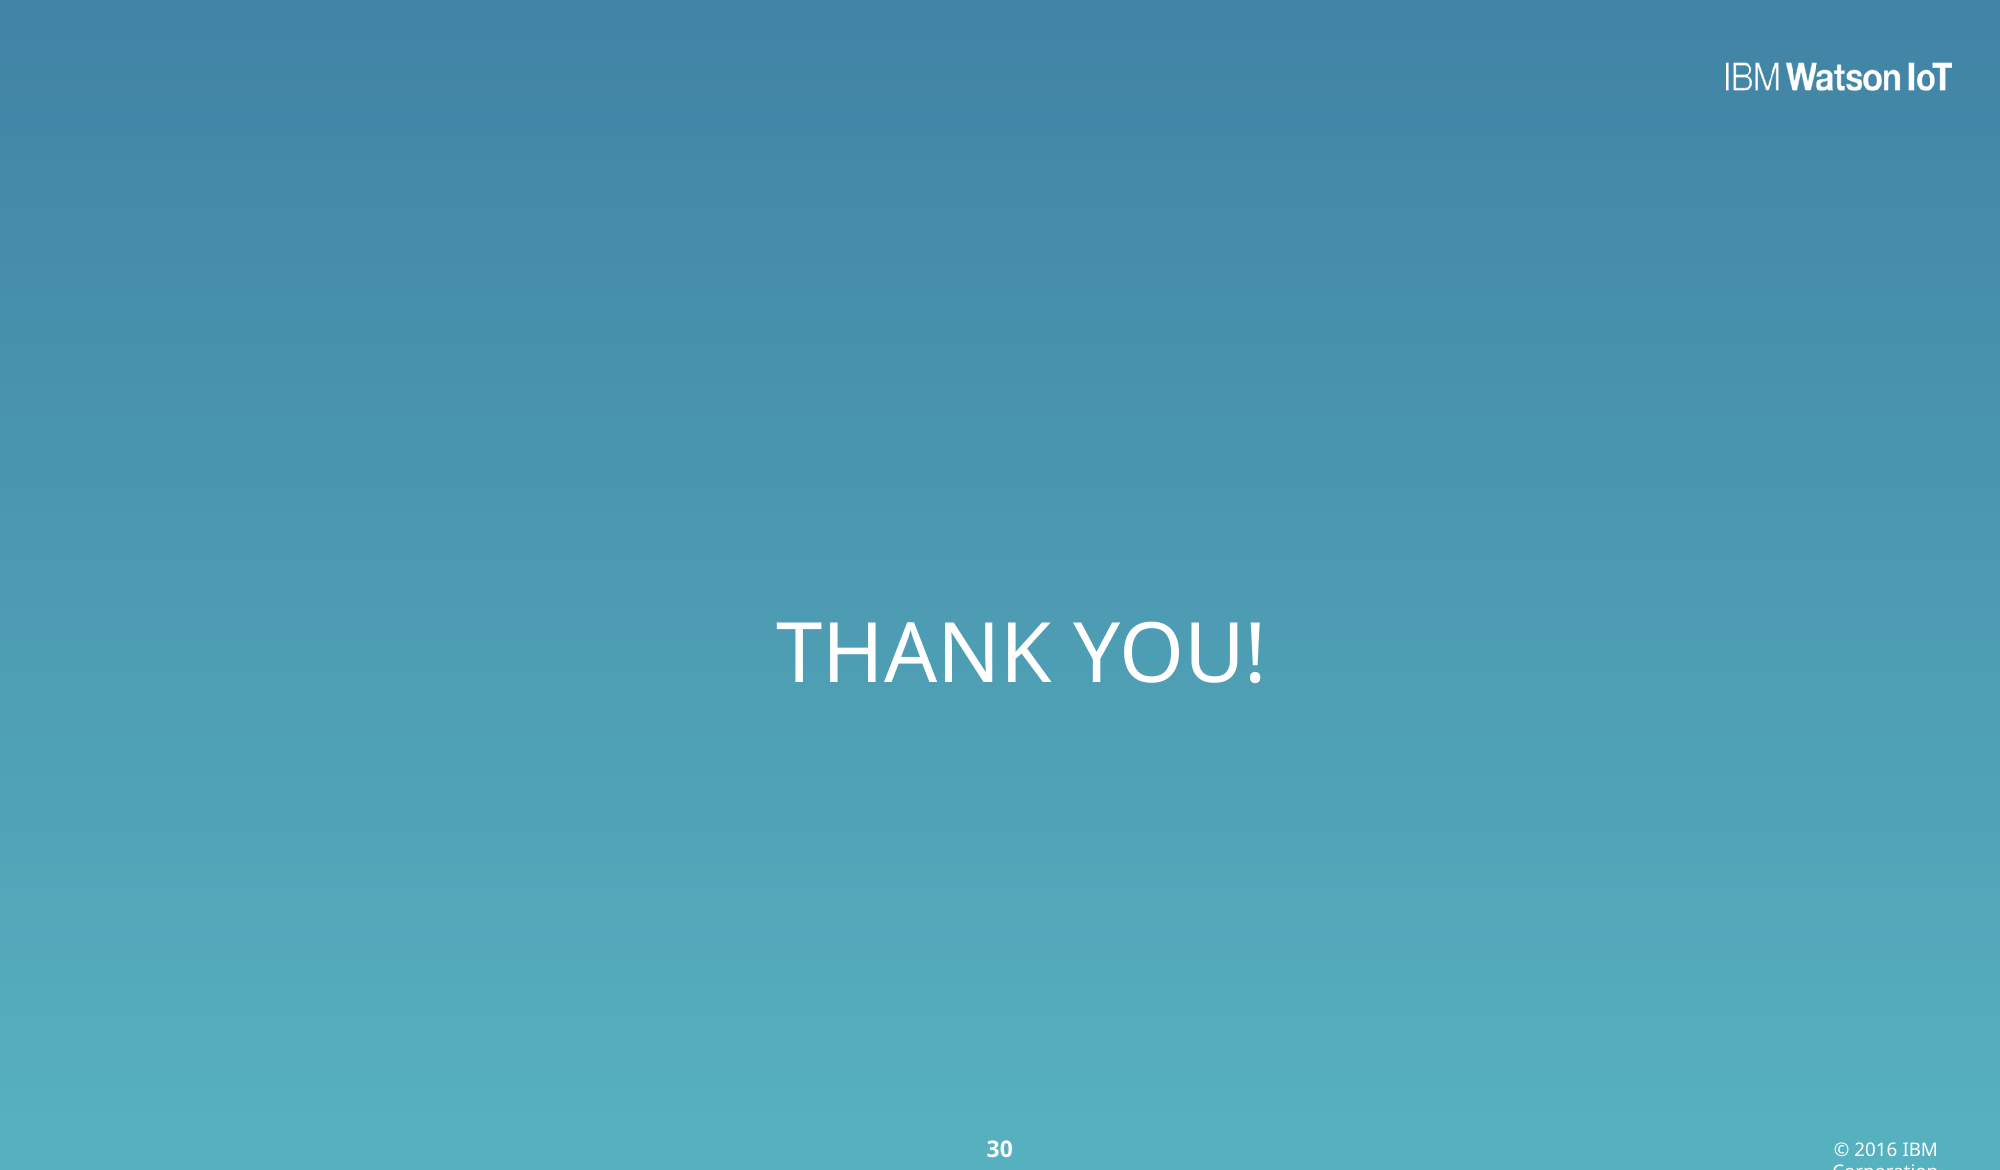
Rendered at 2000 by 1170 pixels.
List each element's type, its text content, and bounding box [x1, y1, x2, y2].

title THANK YOU! [272, 578, 1772, 920]
picture [1726, 62, 1952, 91]
